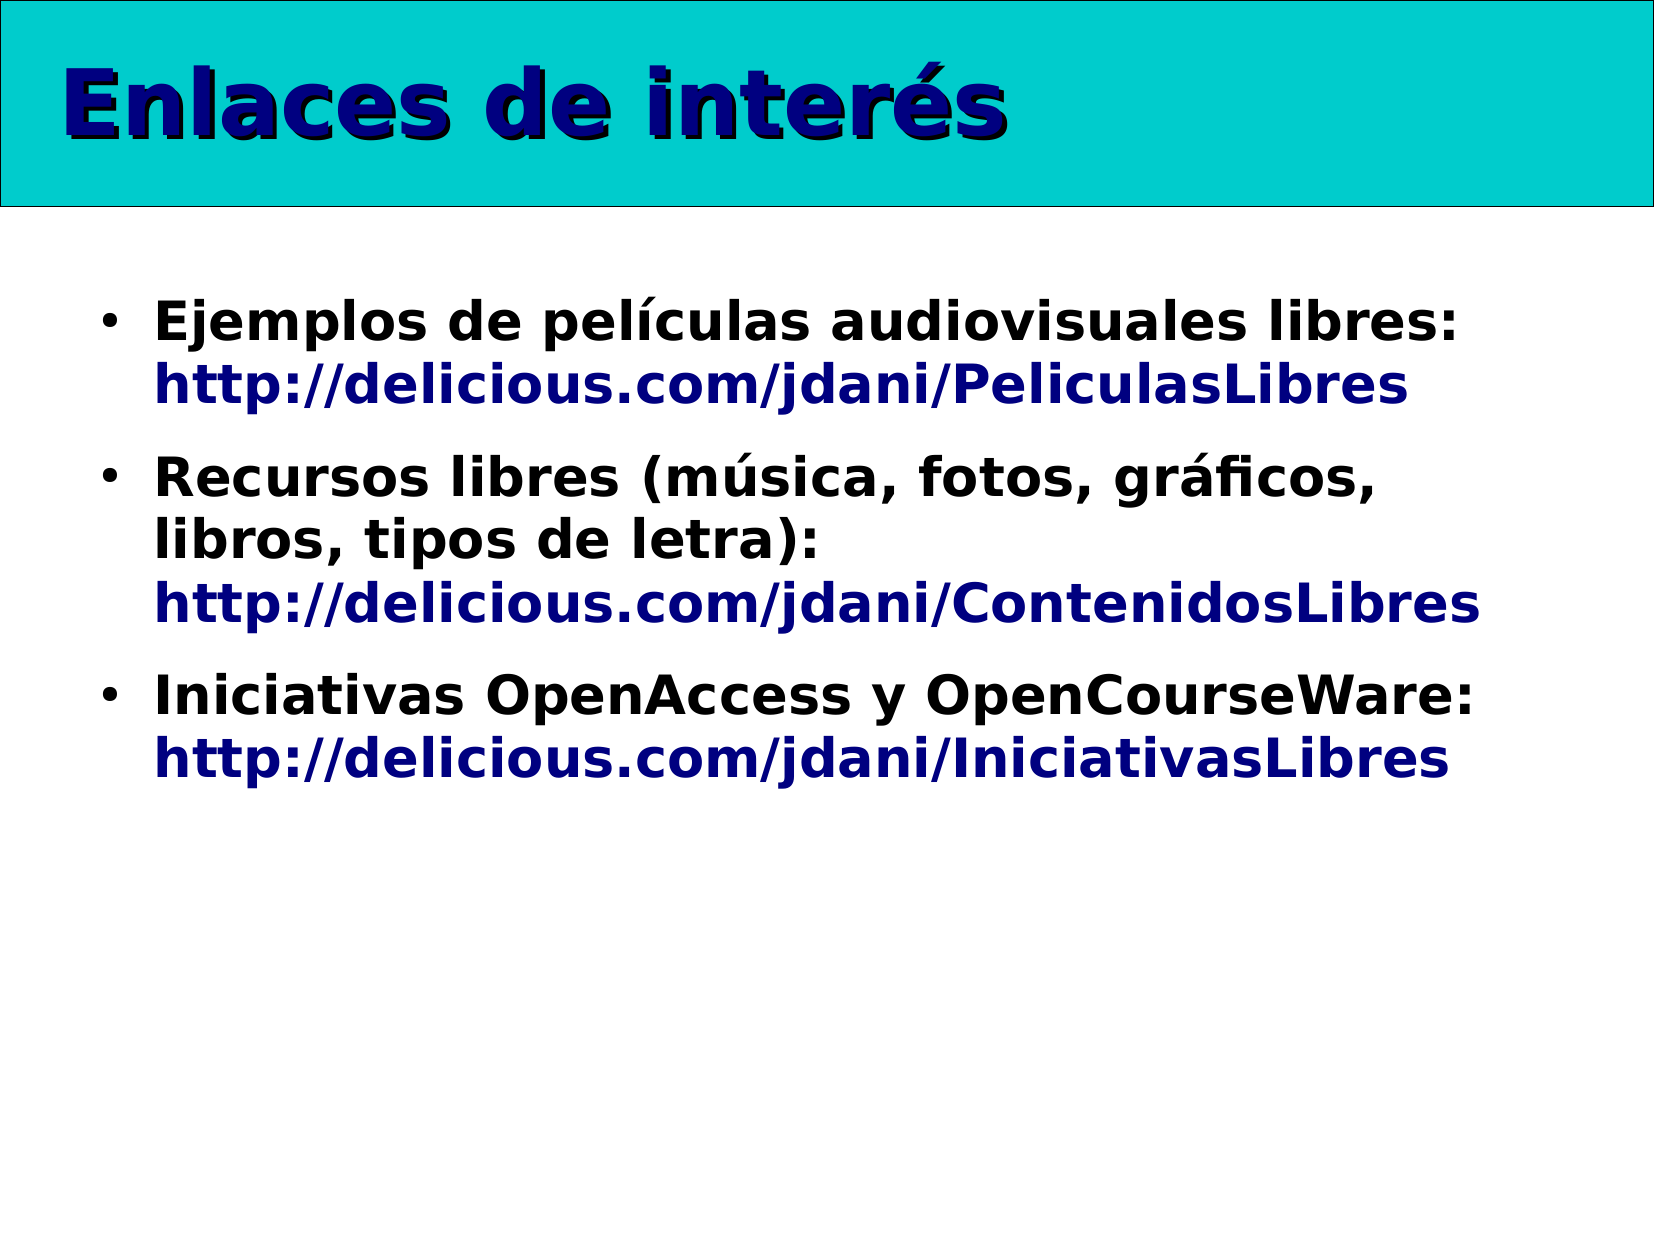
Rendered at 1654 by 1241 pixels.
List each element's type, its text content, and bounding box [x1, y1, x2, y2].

list Ejemplos de películas audiovisuales libres: http://delicious.com/jdani/PeliculasLibres Recursos libres (música, fotos, gráficos, libros, tipos de letra): http://delicious.com/jdani/ContenidosLibres Iniciativas OpenAccess y OpenCourseWare: http://delicious.com/jdani/IniciativasLibres [82, 290, 1571, 1109]
title Enlaces de interés [59, 14, 1654, 192]
